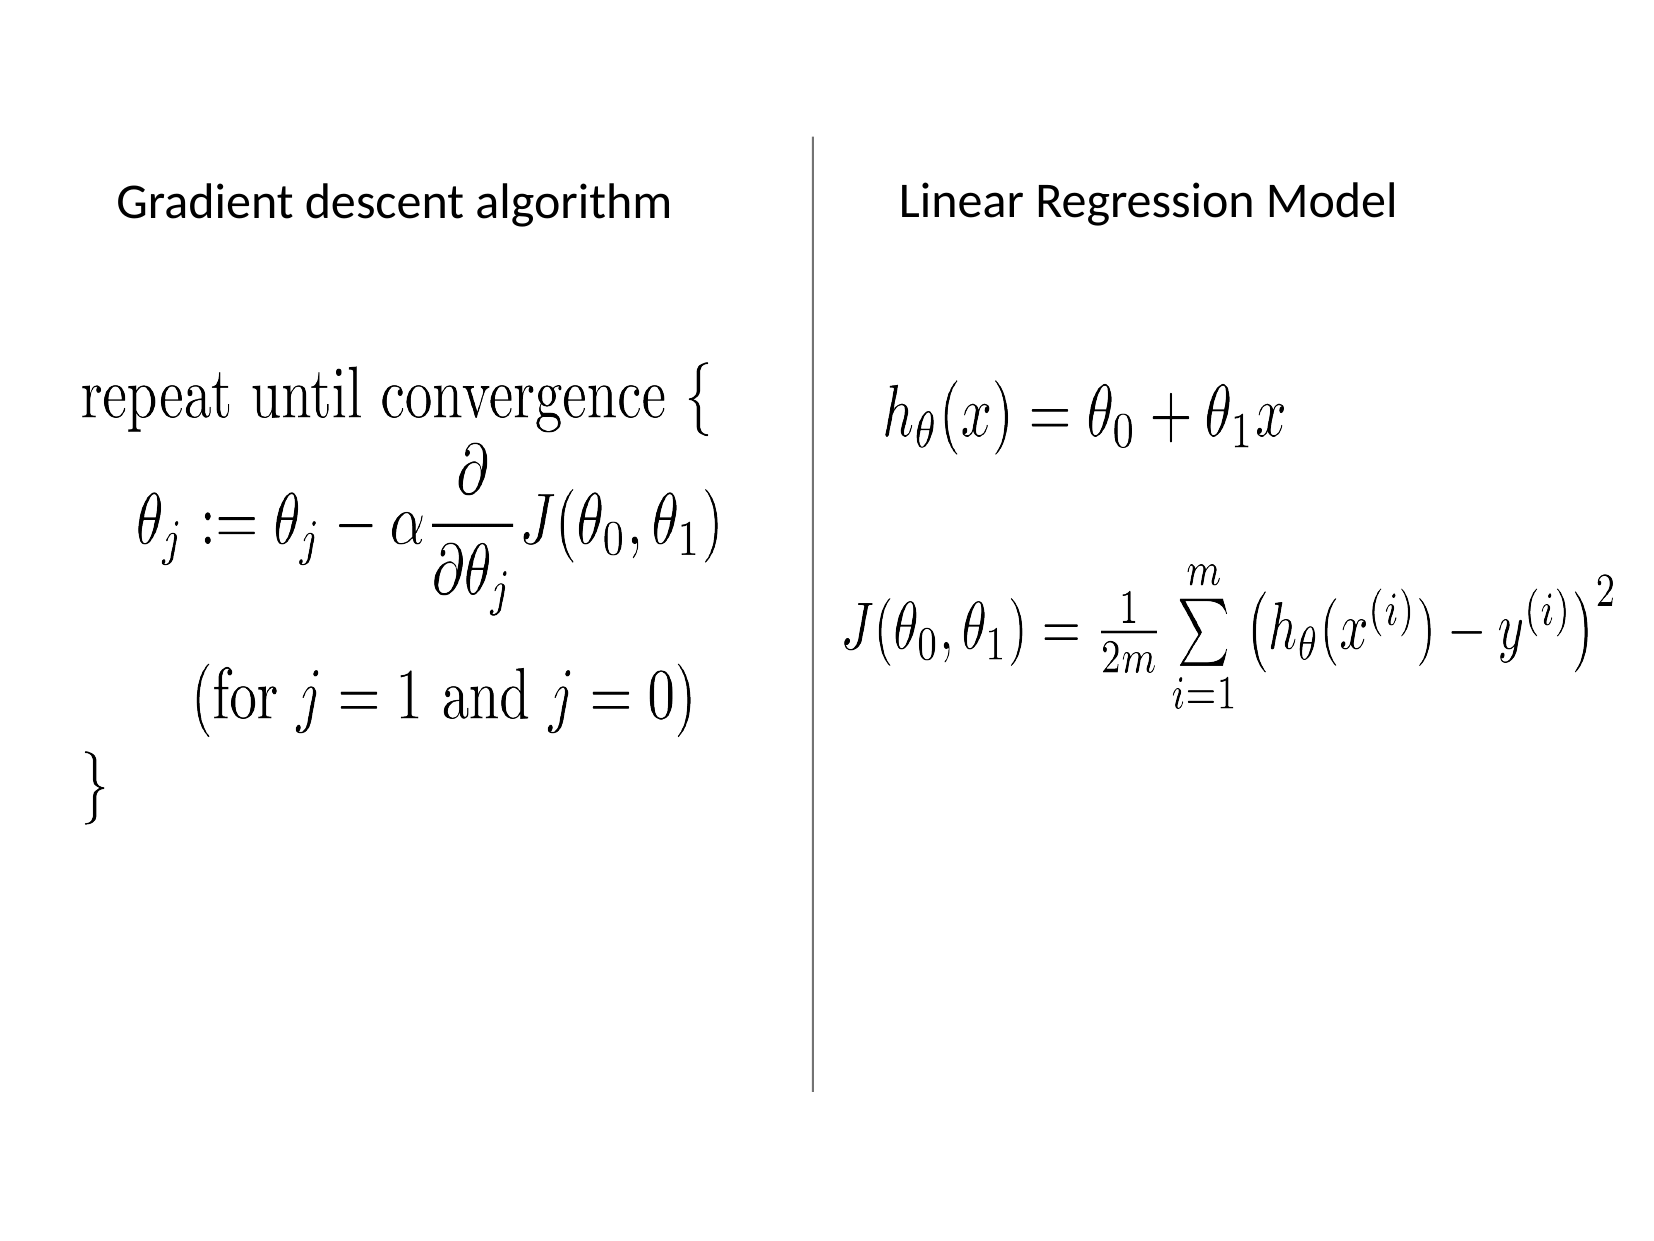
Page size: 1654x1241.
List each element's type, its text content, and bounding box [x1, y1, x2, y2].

text_box Gradient descent algorithm [101, 160, 688, 236]
picture [82, 362, 718, 825]
picture [885, 380, 1284, 455]
text_box Linear Regression Model [884, 159, 1413, 235]
picture [844, 564, 1613, 709]
